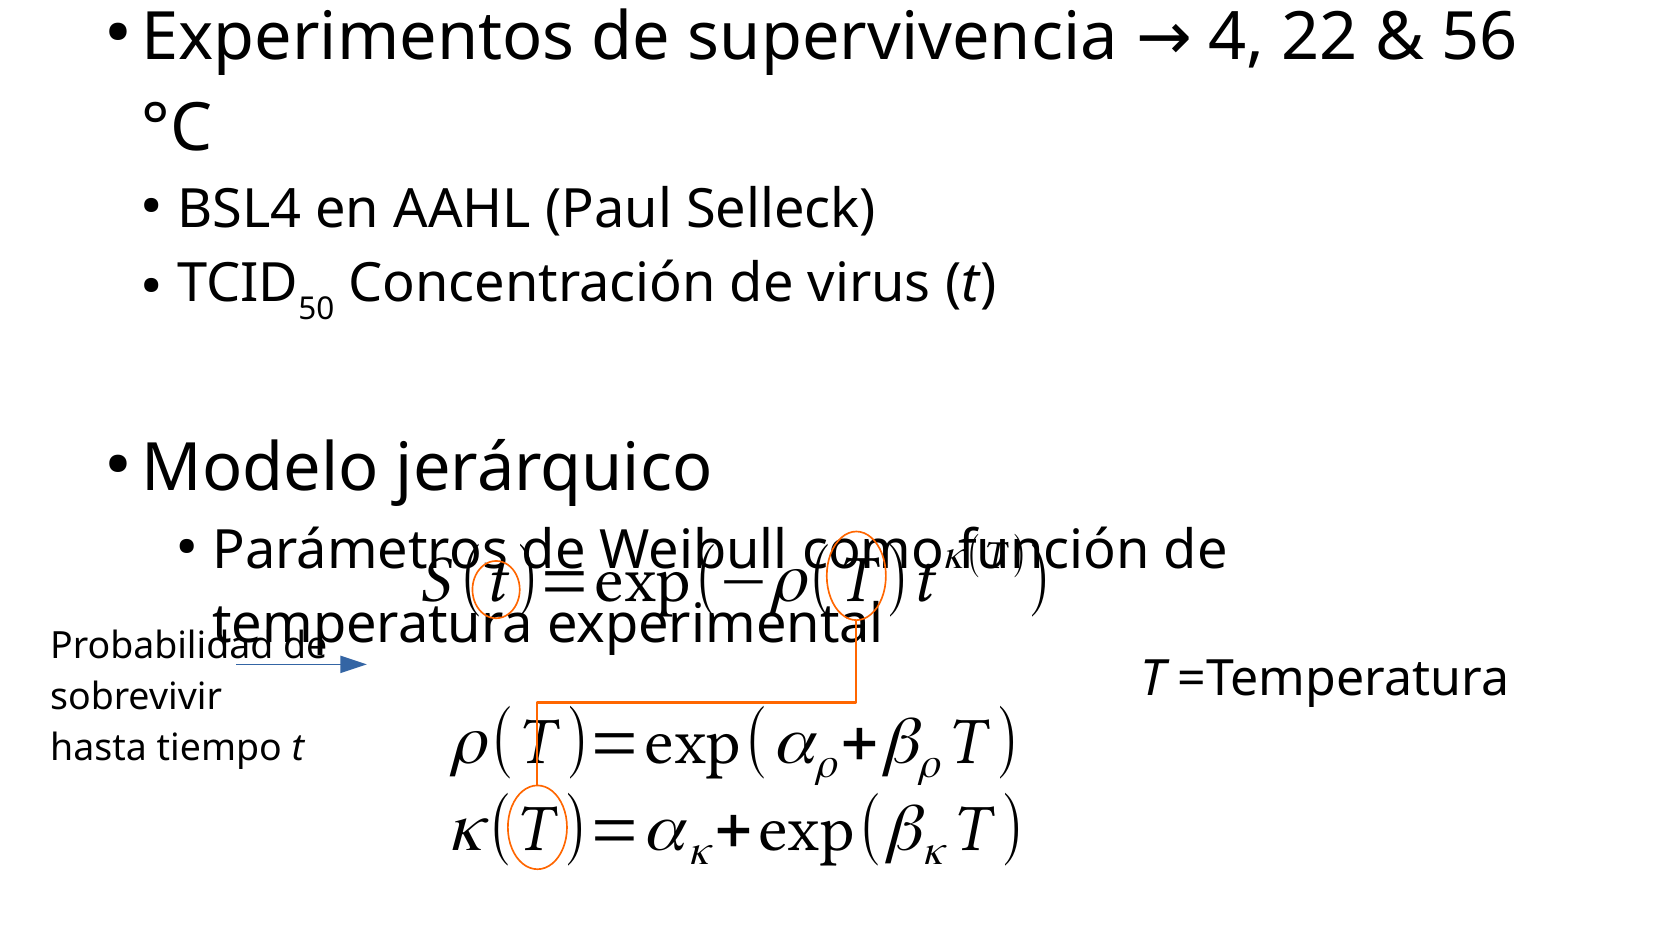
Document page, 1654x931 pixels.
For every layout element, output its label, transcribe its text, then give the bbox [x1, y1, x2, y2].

chart [413, 628, 419, 638]
chart [474, 571, 518, 616]
text_box T =Temperatura [1125, 634, 1501, 700]
subtitle Experimentos de supervivencia → 4, 22 & 56 °C BSL4 en AAHL (Paul Selleck) TCID50 Concentración de virus (t) Modelo jerárquico Parámetros de Weibull como función de temperatura experimental [106, 76, 1560, 571]
chart [413, 616, 419, 625]
chart [509, 628, 523, 639]
chart [509, 787, 566, 868]
text_box Probabilidad de sobrevivir hasta tiempo t [35, 611, 402, 739]
chart [828, 571, 885, 617]
chart [538, 571, 1057, 870]
chart [413, 571, 855, 870]
chart [846, 628, 855, 639]
